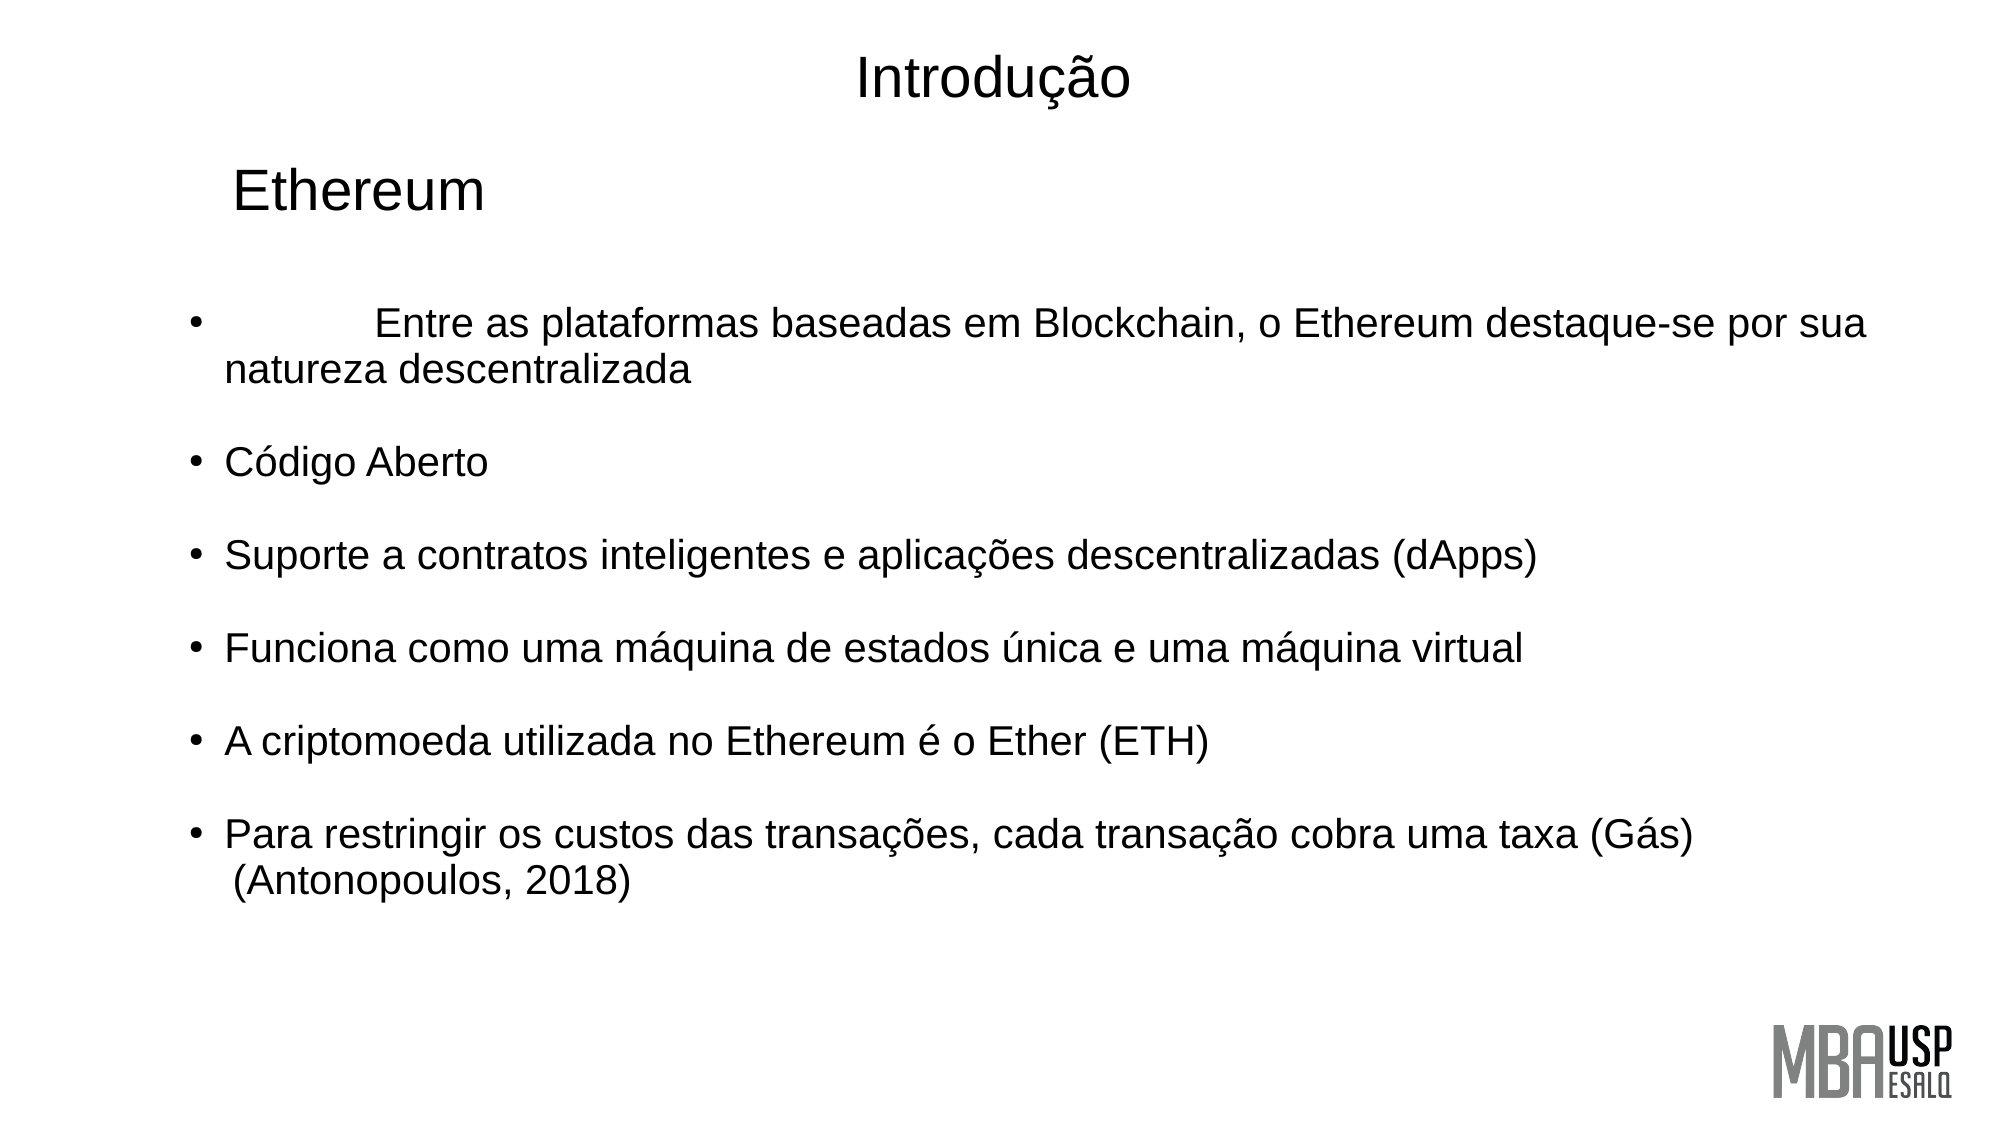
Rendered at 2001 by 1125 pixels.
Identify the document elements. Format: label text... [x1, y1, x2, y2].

text_box Introdução [37, 37, 1951, 118]
text_box Ethereum Entre as plataformas baseadas em Blockchain, o Ethereum destaque-se por sua natureza descentralizada Código Aberto Suporte a contratos inteligentes e aplicações descentralizadas (dApps) Funciona como uma máquina de estados única e uma máquina virtual A criptomoeda utilizada no Ethereum é o Ether (ETH) Para restringir os custos das transações, cada transação cobra uma taxa (Gás) (Antonopoulos, 2018) [82, 150, 1951, 976]
picture [1765, 1021, 1960, 1102]
